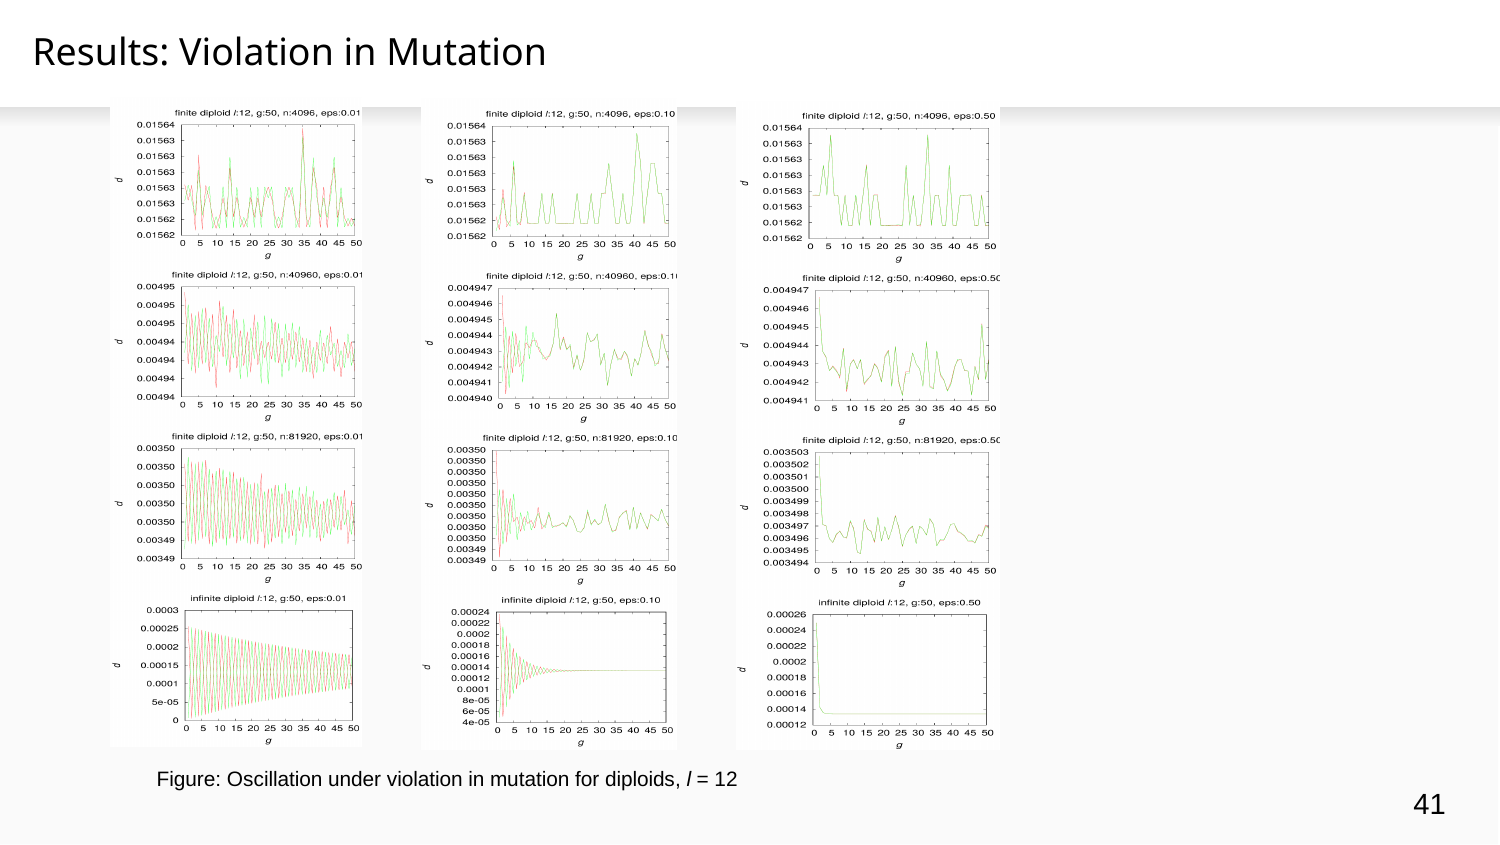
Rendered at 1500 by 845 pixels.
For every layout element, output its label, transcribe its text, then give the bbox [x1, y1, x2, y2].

text_box Figure: Oscillation under violation in mutation for diploids, l = 12 [141, 760, 852, 800]
title Results: Violation in Mutation [32, 1, 1481, 101]
picture [421, 98, 677, 750]
picture [736, 101, 1000, 750]
picture [110, 97, 362, 747]
